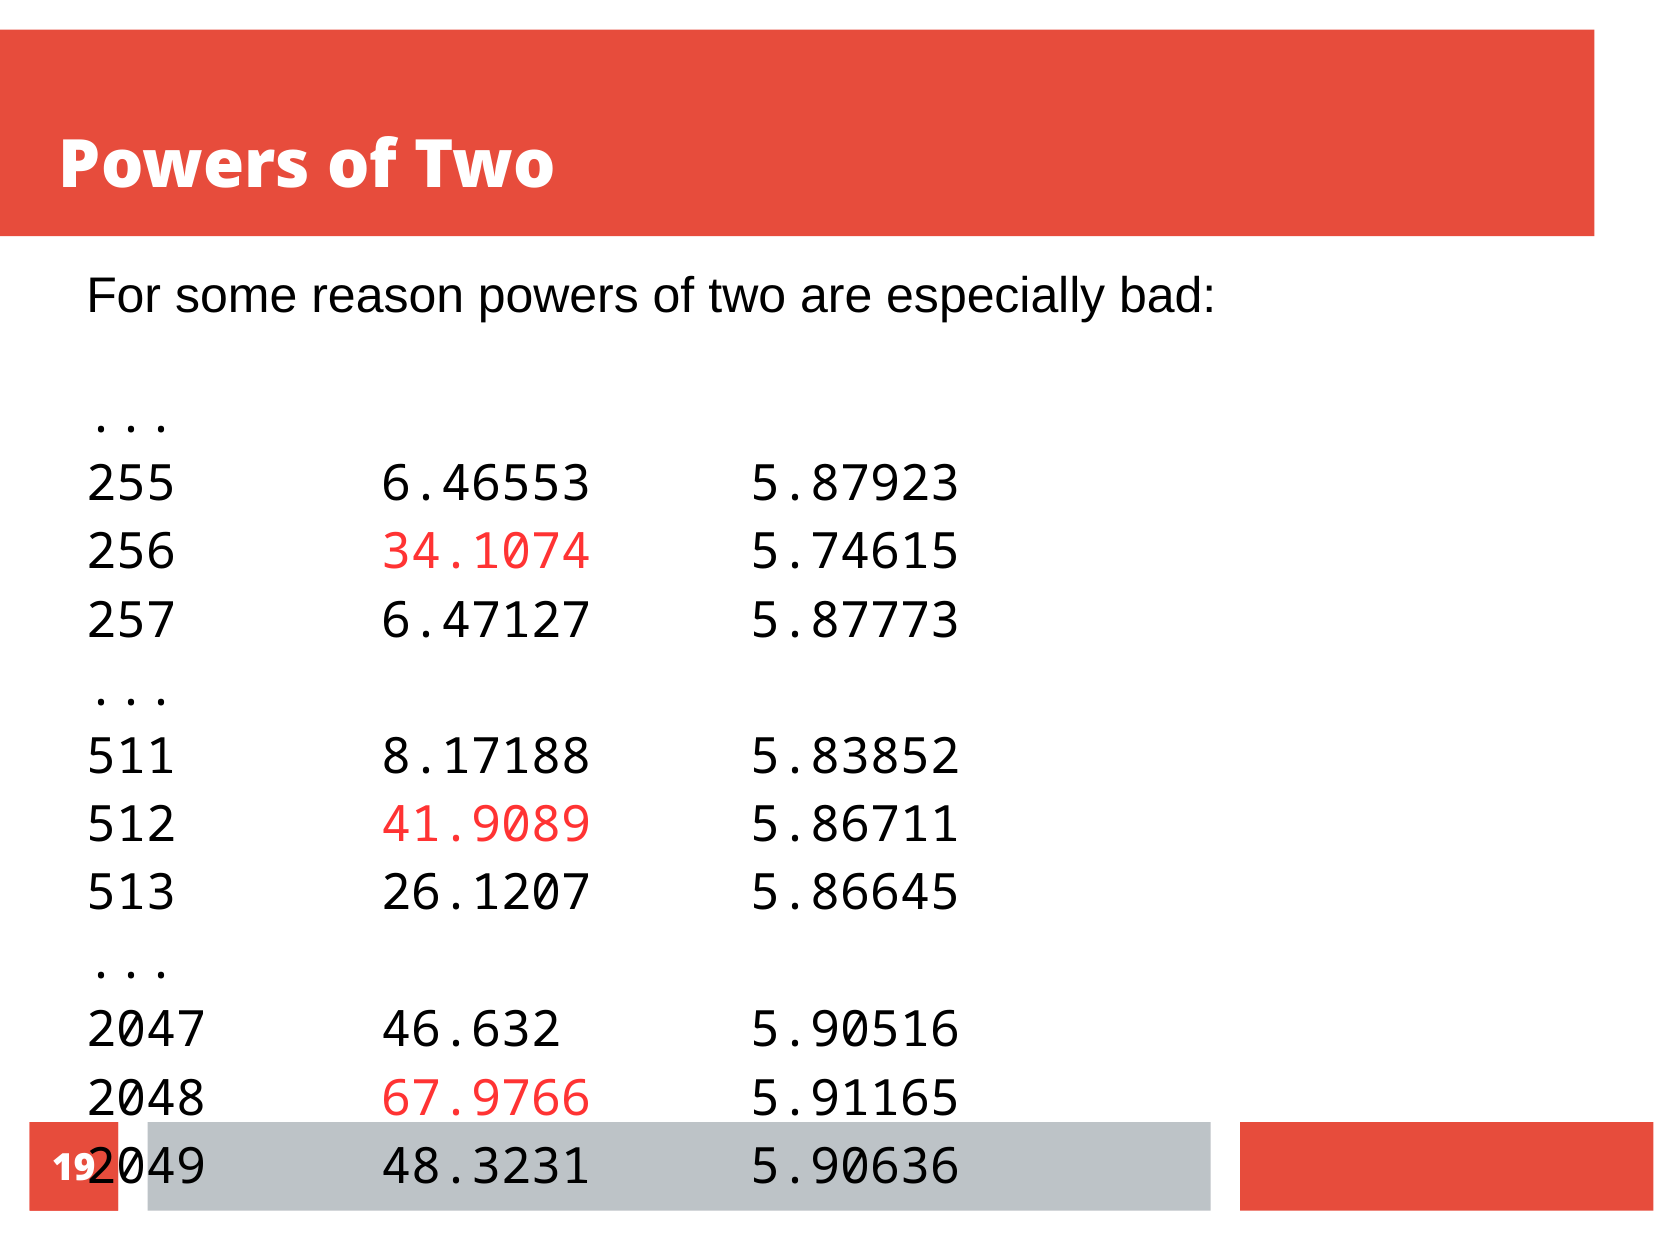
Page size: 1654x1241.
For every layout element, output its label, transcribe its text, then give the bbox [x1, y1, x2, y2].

title Powers of Two [59, 59, 1595, 207]
text_box For some reason powers of two are especially bad: ... 255 6.46553 5.87923 256 34.1074 5.74615 257 6.47127 5.87773 ... 511 8.17188 5.83852 512 41.9089 5.86711 513 26.1207 5.86645 ... 2047 46.632 5.90516 2048 67.9766 5.91165 2049 48.3231 5.90636 ... [71, 259, 1595, 1126]
